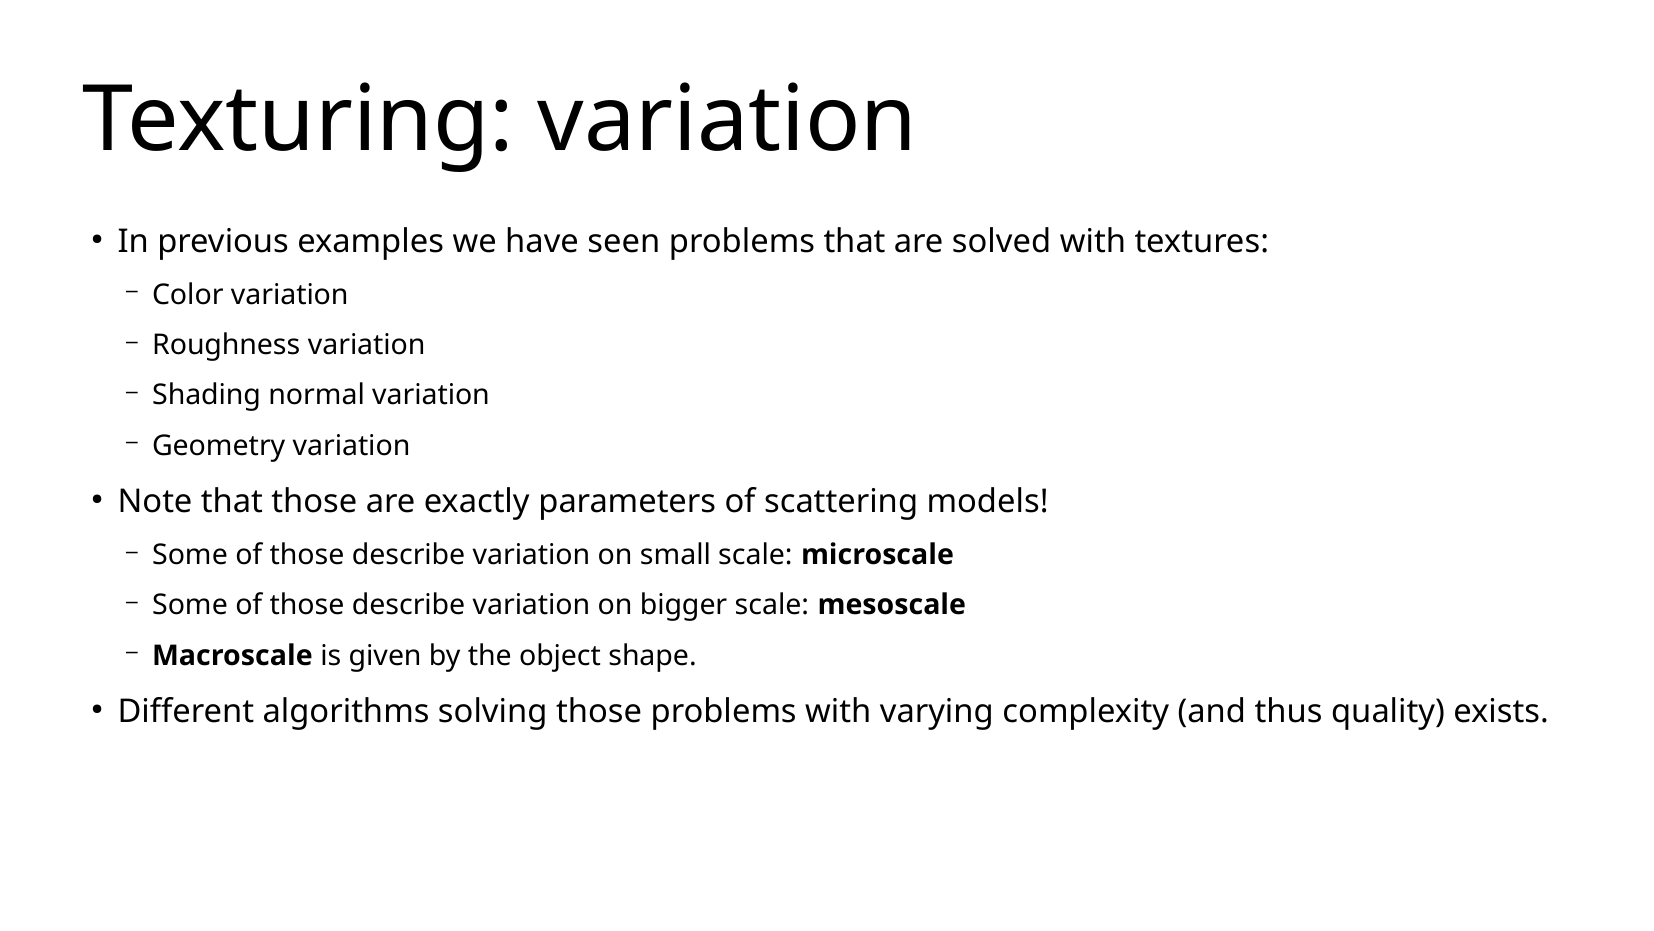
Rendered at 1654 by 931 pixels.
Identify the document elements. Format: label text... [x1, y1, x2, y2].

title Texturing: variation [82, 37, 1571, 193]
list In previous examples we have seen problems that are solved with textures: Color variation Roughness variation Shading normal variation Geometry variation Note that those are exactly parameters of scattering models! Some of those describe variation on small scale: microscale Some of those describe variation on bigger scale: mesoscale Macroscale is given by the object shape. Different algorithms solving those problems with varying complexity (and thus quality) exists. [82, 217, 1571, 758]
